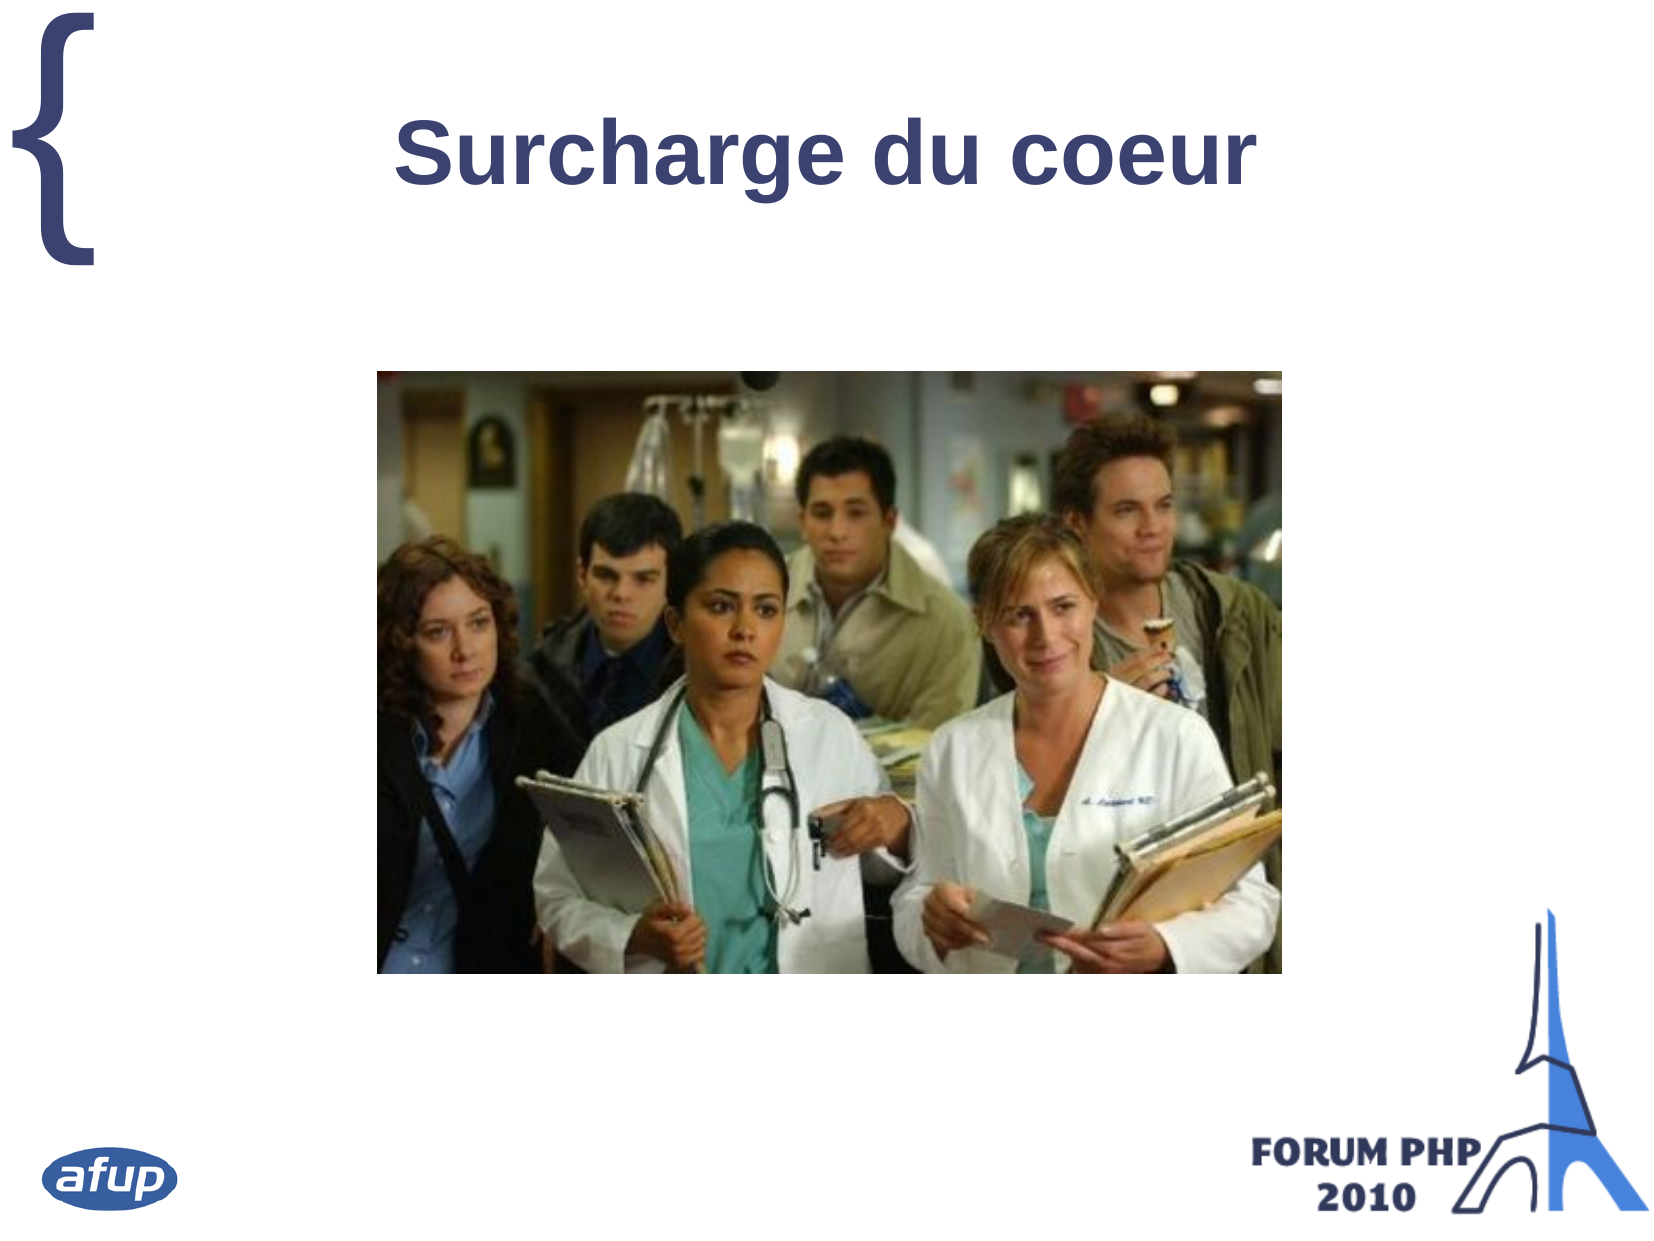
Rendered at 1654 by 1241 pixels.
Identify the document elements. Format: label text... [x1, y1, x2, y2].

picture [41, 1146, 178, 1211]
picture [377, 371, 1650, 1241]
title Surcharge du coeur [82, 49, 1571, 257]
